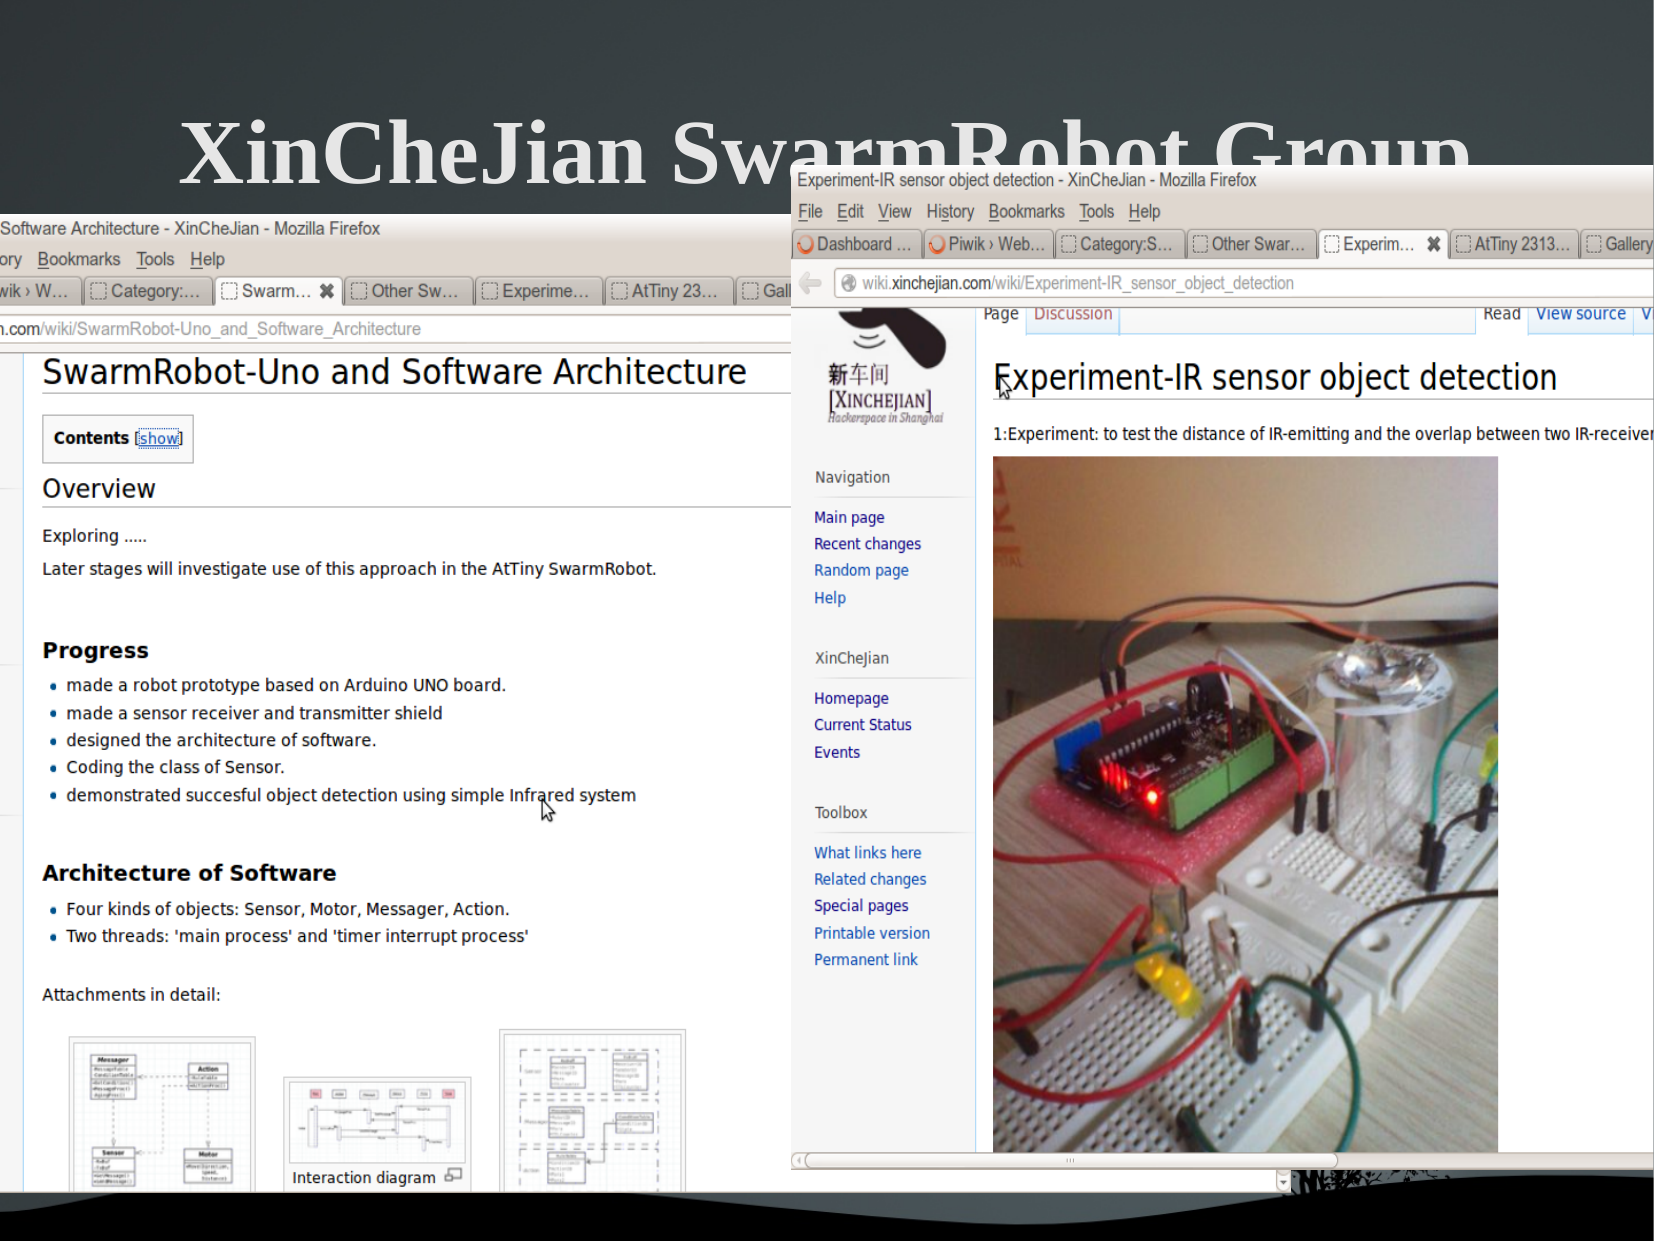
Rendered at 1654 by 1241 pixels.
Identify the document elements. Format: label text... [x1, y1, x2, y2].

picture [0, 0, 1654, 1241]
title XinCheJian SwarmRobot Group [82, 49, 1571, 214]
